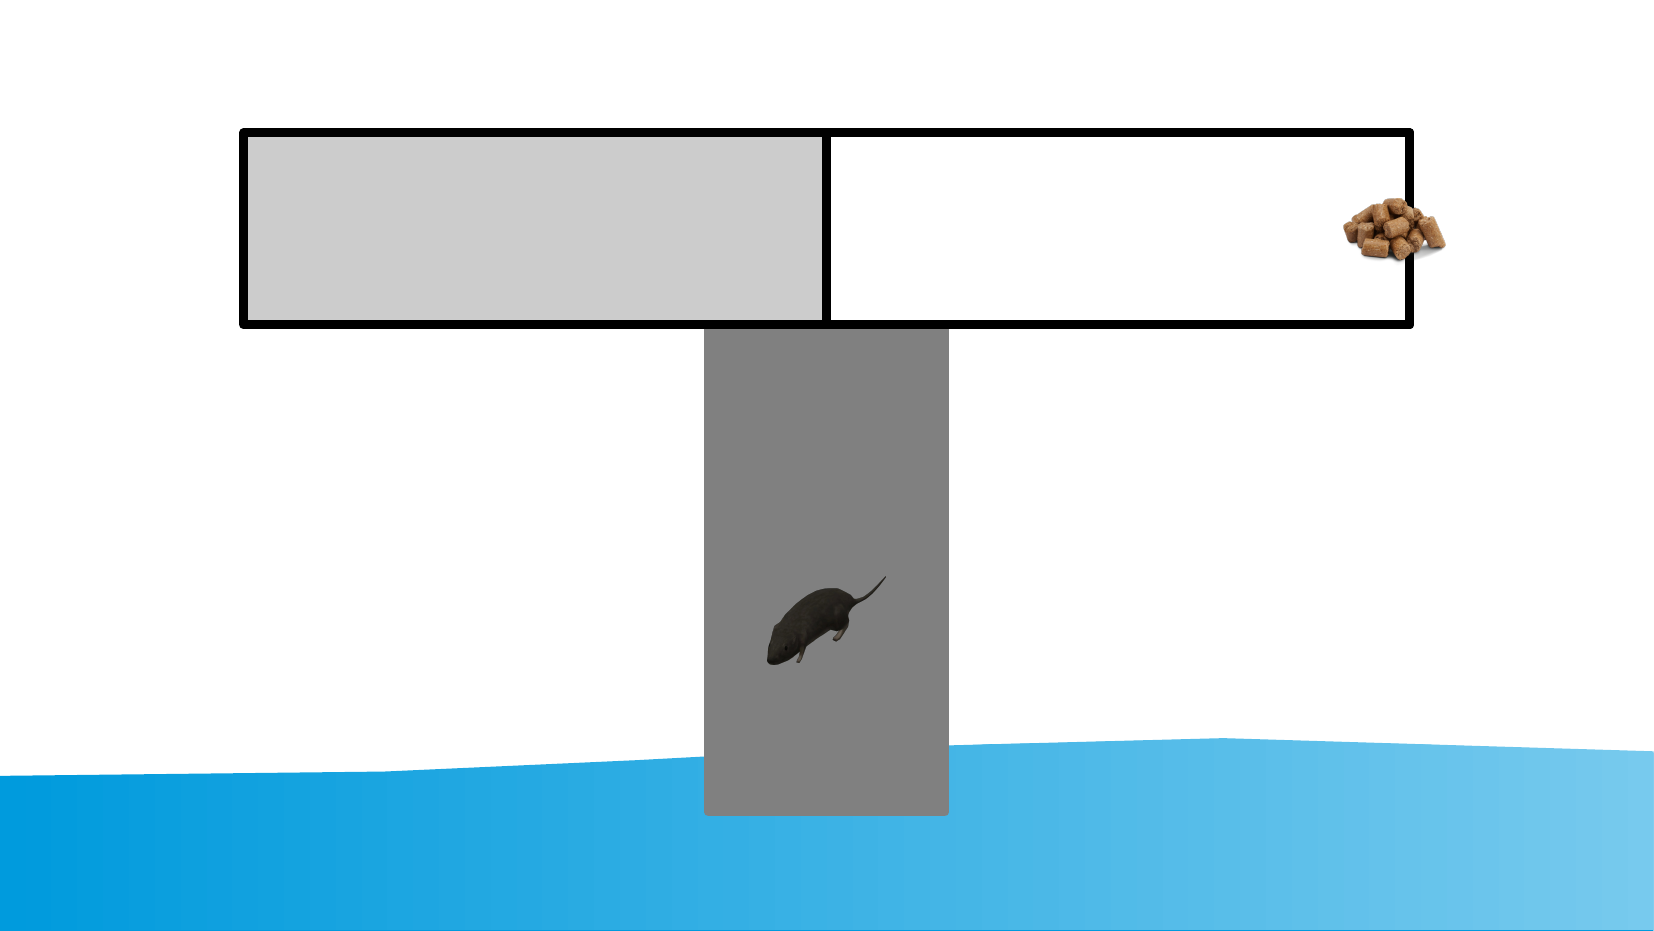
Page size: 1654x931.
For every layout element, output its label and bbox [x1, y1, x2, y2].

picture [1343, 141, 1447, 266]
text_box [243, 132, 1410, 813]
picture [767, 576, 886, 665]
